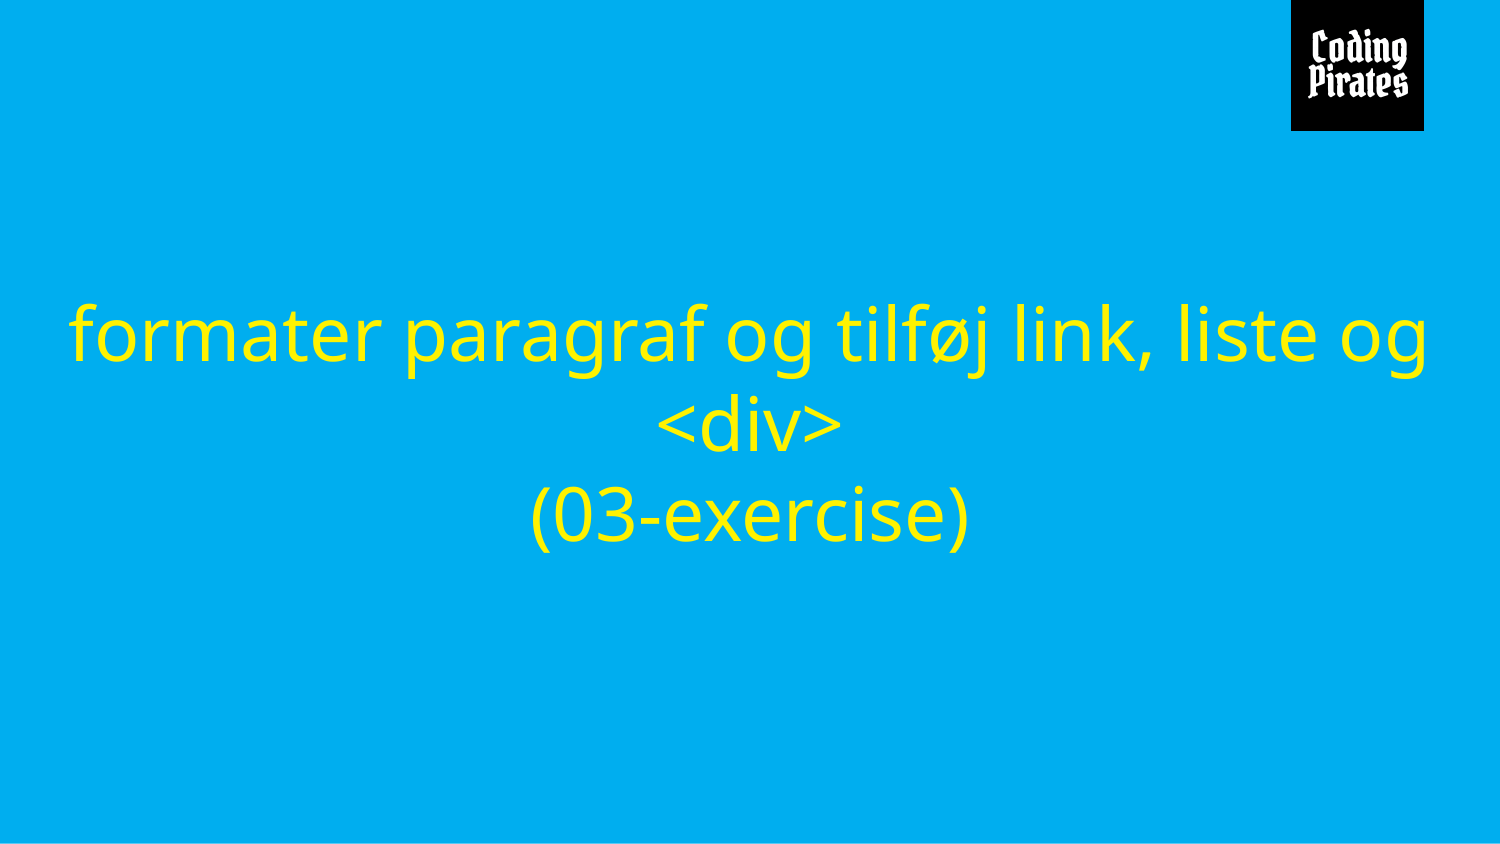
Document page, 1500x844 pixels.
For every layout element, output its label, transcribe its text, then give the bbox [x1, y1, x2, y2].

title formater paragraf og tilføj link, liste og <div> (03-exercise) [51, 352, 1449, 491]
picture [1292, 0, 1423, 130]
